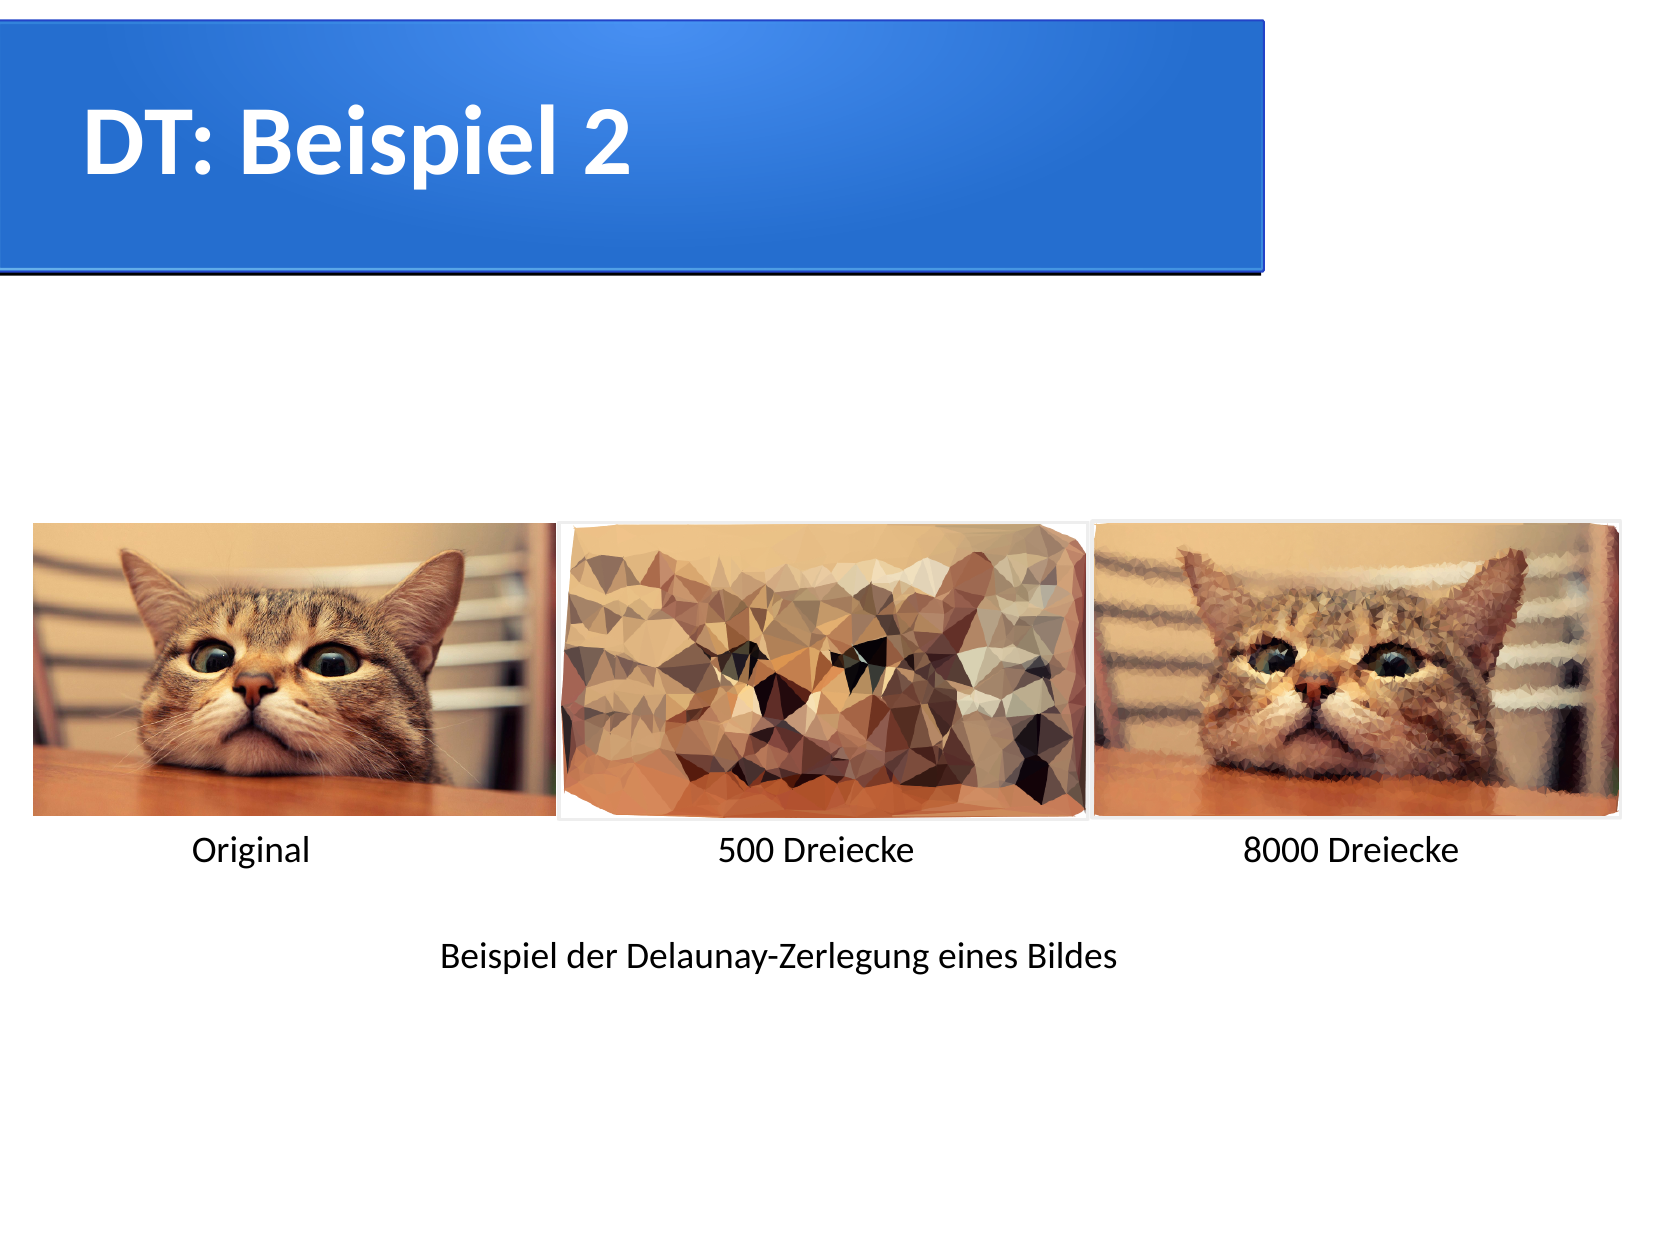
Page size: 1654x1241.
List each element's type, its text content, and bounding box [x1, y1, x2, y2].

text_box 8000 Dreiecke [1228, 826, 1654, 880]
text_box 500 Dreiecke [702, 826, 1228, 880]
text_box Original [177, 826, 702, 880]
picture [33, 519, 1622, 821]
text_box Beispiel der Delaunay-Zerlegung eines Bildes [425, 933, 1619, 986]
title DT: Beispiel 2 [82, 47, 1235, 252]
